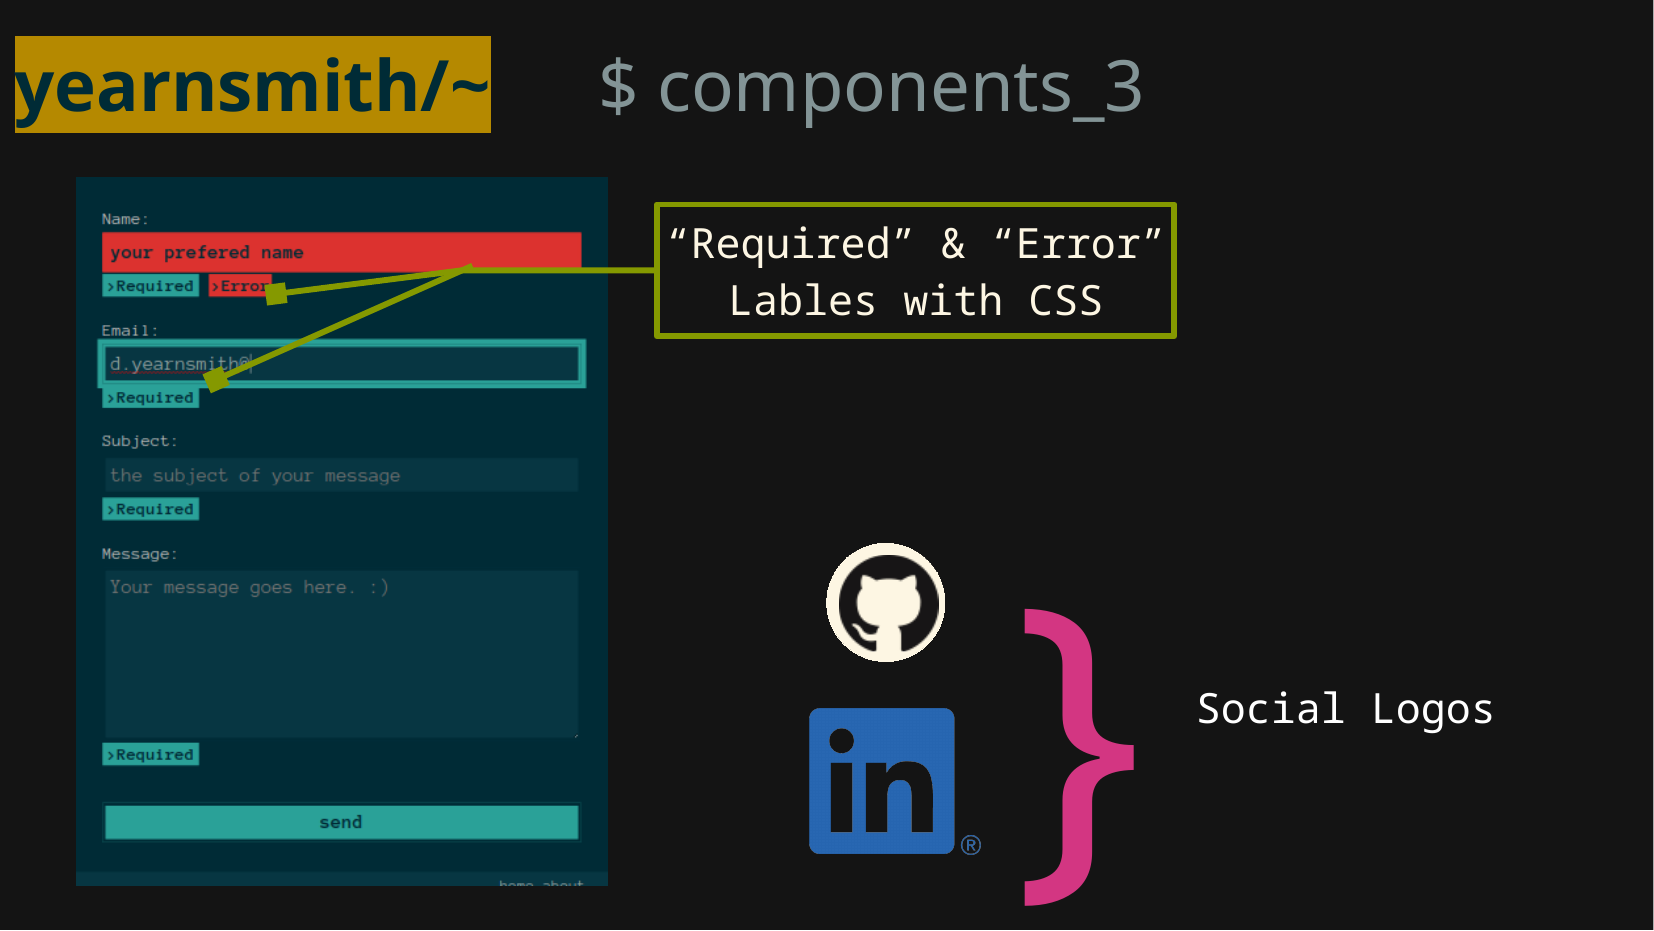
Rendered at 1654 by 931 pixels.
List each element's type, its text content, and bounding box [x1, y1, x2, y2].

title $ components_3 [598, 0, 1364, 172]
picture [103, 214, 140, 224]
picture [839, 555, 939, 656]
picture [103, 549, 130, 559]
picture [162, 436, 169, 446]
picture [107, 572, 577, 737]
picture [76, 874, 608, 886]
title Yearnsmith/~ [14, 40, 555, 128]
picture [103, 498, 199, 520]
picture [97, 339, 298, 408]
picture [102, 232, 608, 305]
picture [809, 708, 962, 855]
picture [103, 436, 131, 446]
text_box Social Logos [1181, 671, 1625, 845]
text_box [826, 566, 839, 639]
text_box } [962, 480, 1125, 914]
picture [124, 328, 130, 335]
picture [141, 439, 153, 446]
picture [226, 338, 586, 388]
picture [132, 551, 169, 561]
text_box [850, 543, 922, 555]
text_box “Required” & “Error” Lables with CSS [656, 204, 1175, 337]
picture [103, 743, 199, 766]
picture [103, 806, 581, 842]
picture [112, 328, 124, 335]
picture [107, 460, 576, 490]
text_box [939, 576, 945, 629]
text_box [861, 656, 911, 662]
